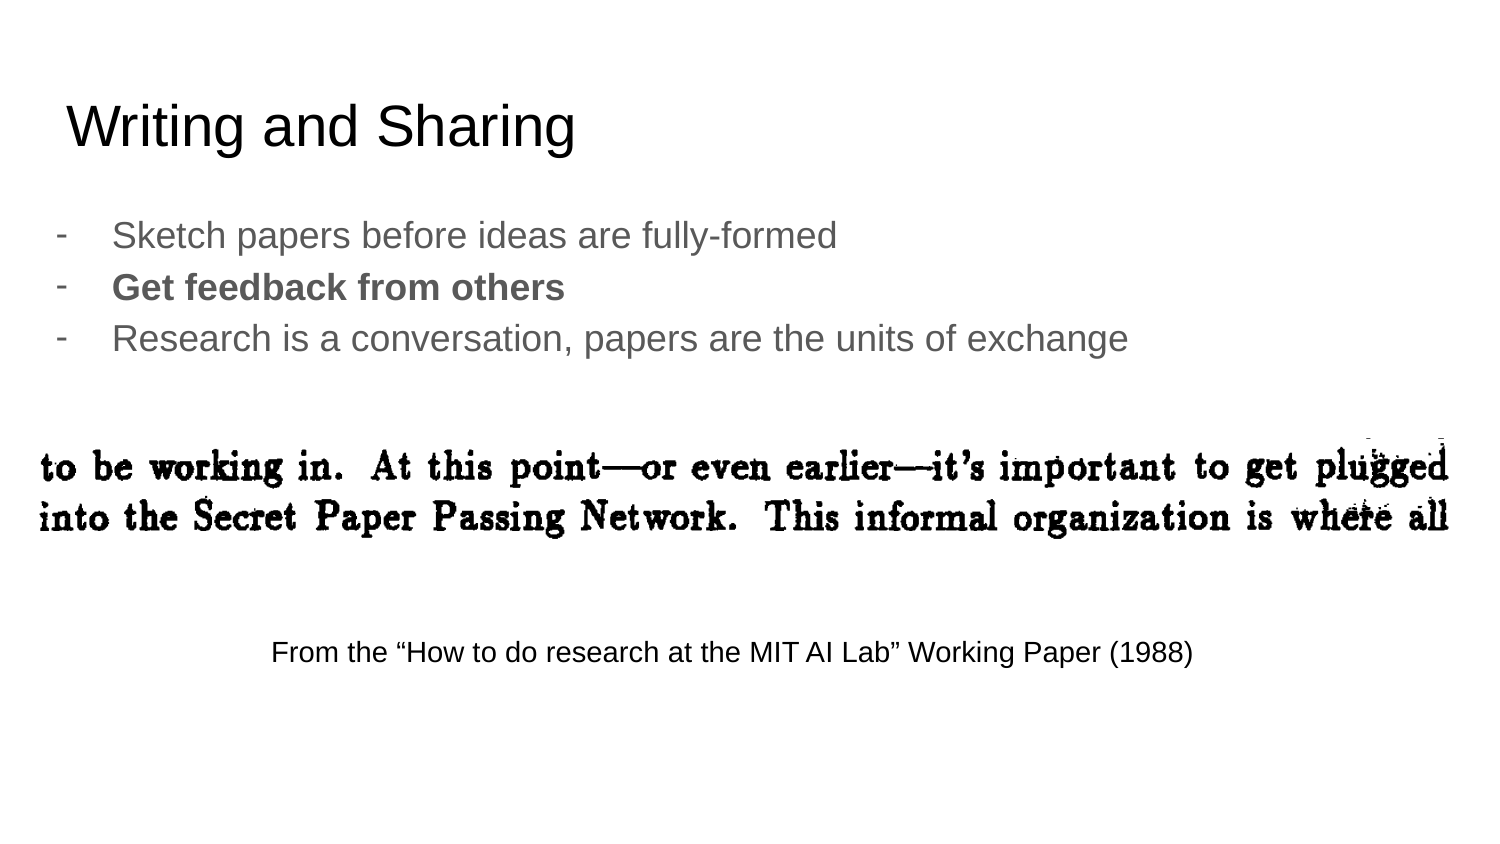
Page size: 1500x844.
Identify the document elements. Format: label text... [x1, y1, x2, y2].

list Sketch papers before ideas are fully-formed Get feedback from others Research is a conversation, papers are the units of exchange [21, 189, 1235, 375]
text_box From the “How to do research at the MIT AI Lab” Working Paper (1988) [256, 618, 1235, 724]
picture [24, 438, 1475, 554]
title Writing and Sharing [51, 72, 1449, 167]
